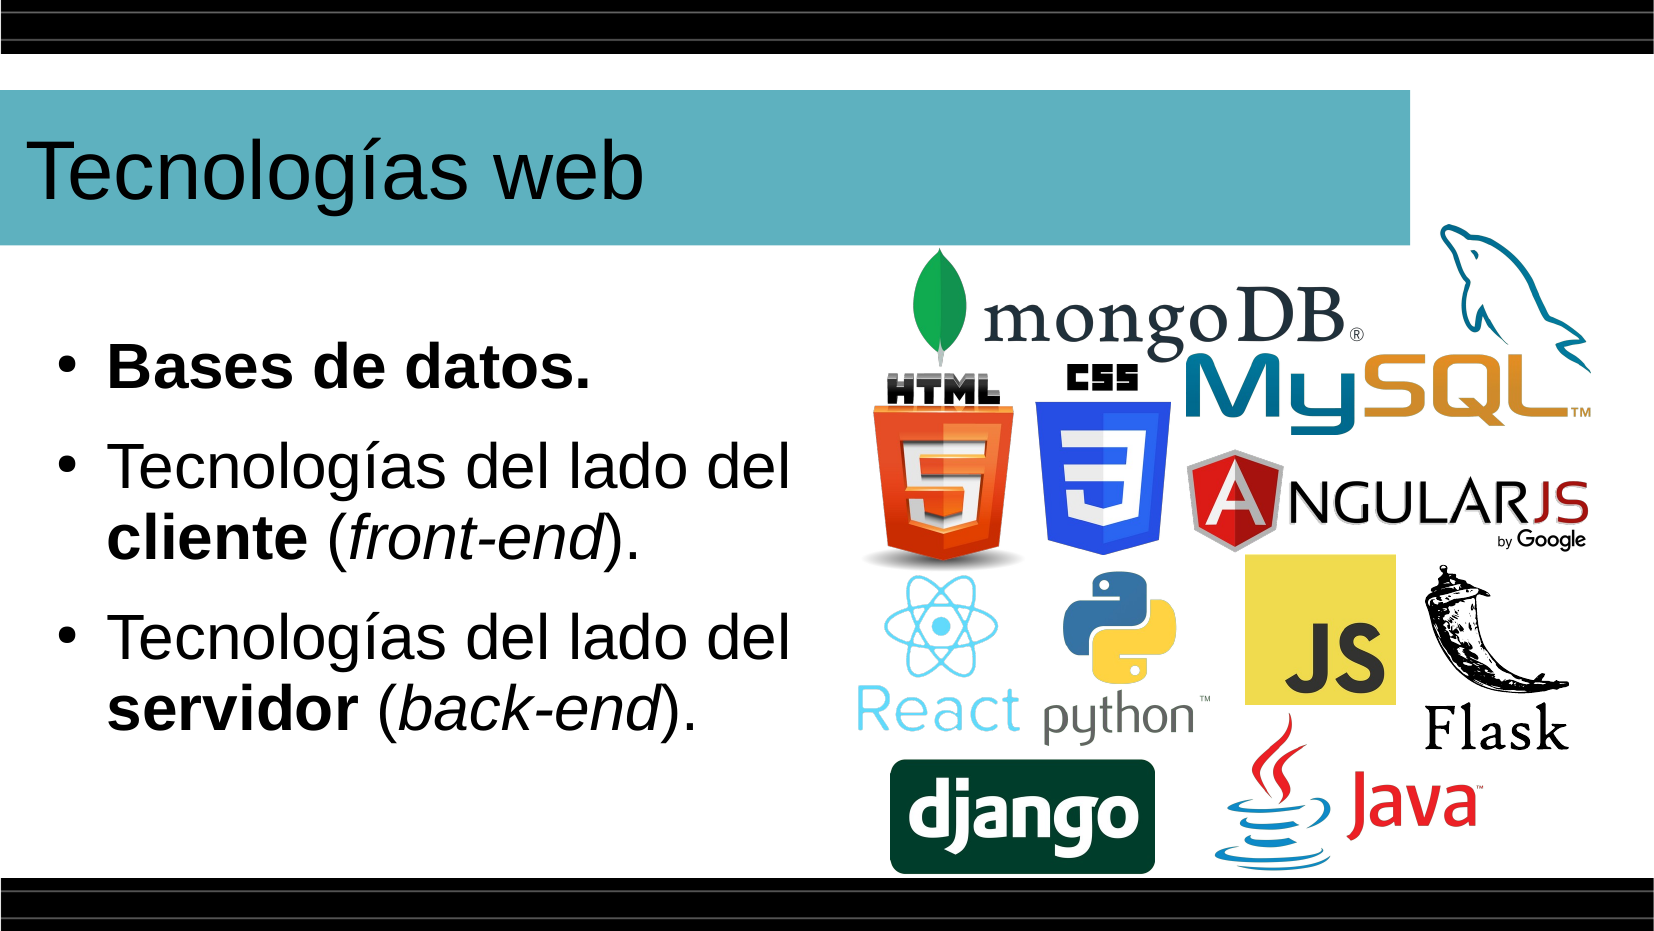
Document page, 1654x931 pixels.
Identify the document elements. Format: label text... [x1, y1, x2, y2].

title Tecnologías web [0, 90, 1411, 246]
picture [0, 224, 1654, 931]
picture [0, 0, 1654, 54]
list Bases de datos. Tecnologías del lado del cliente (front-end). Tecnologías del lado del servidor (back-end). [38, 294, 796, 781]
